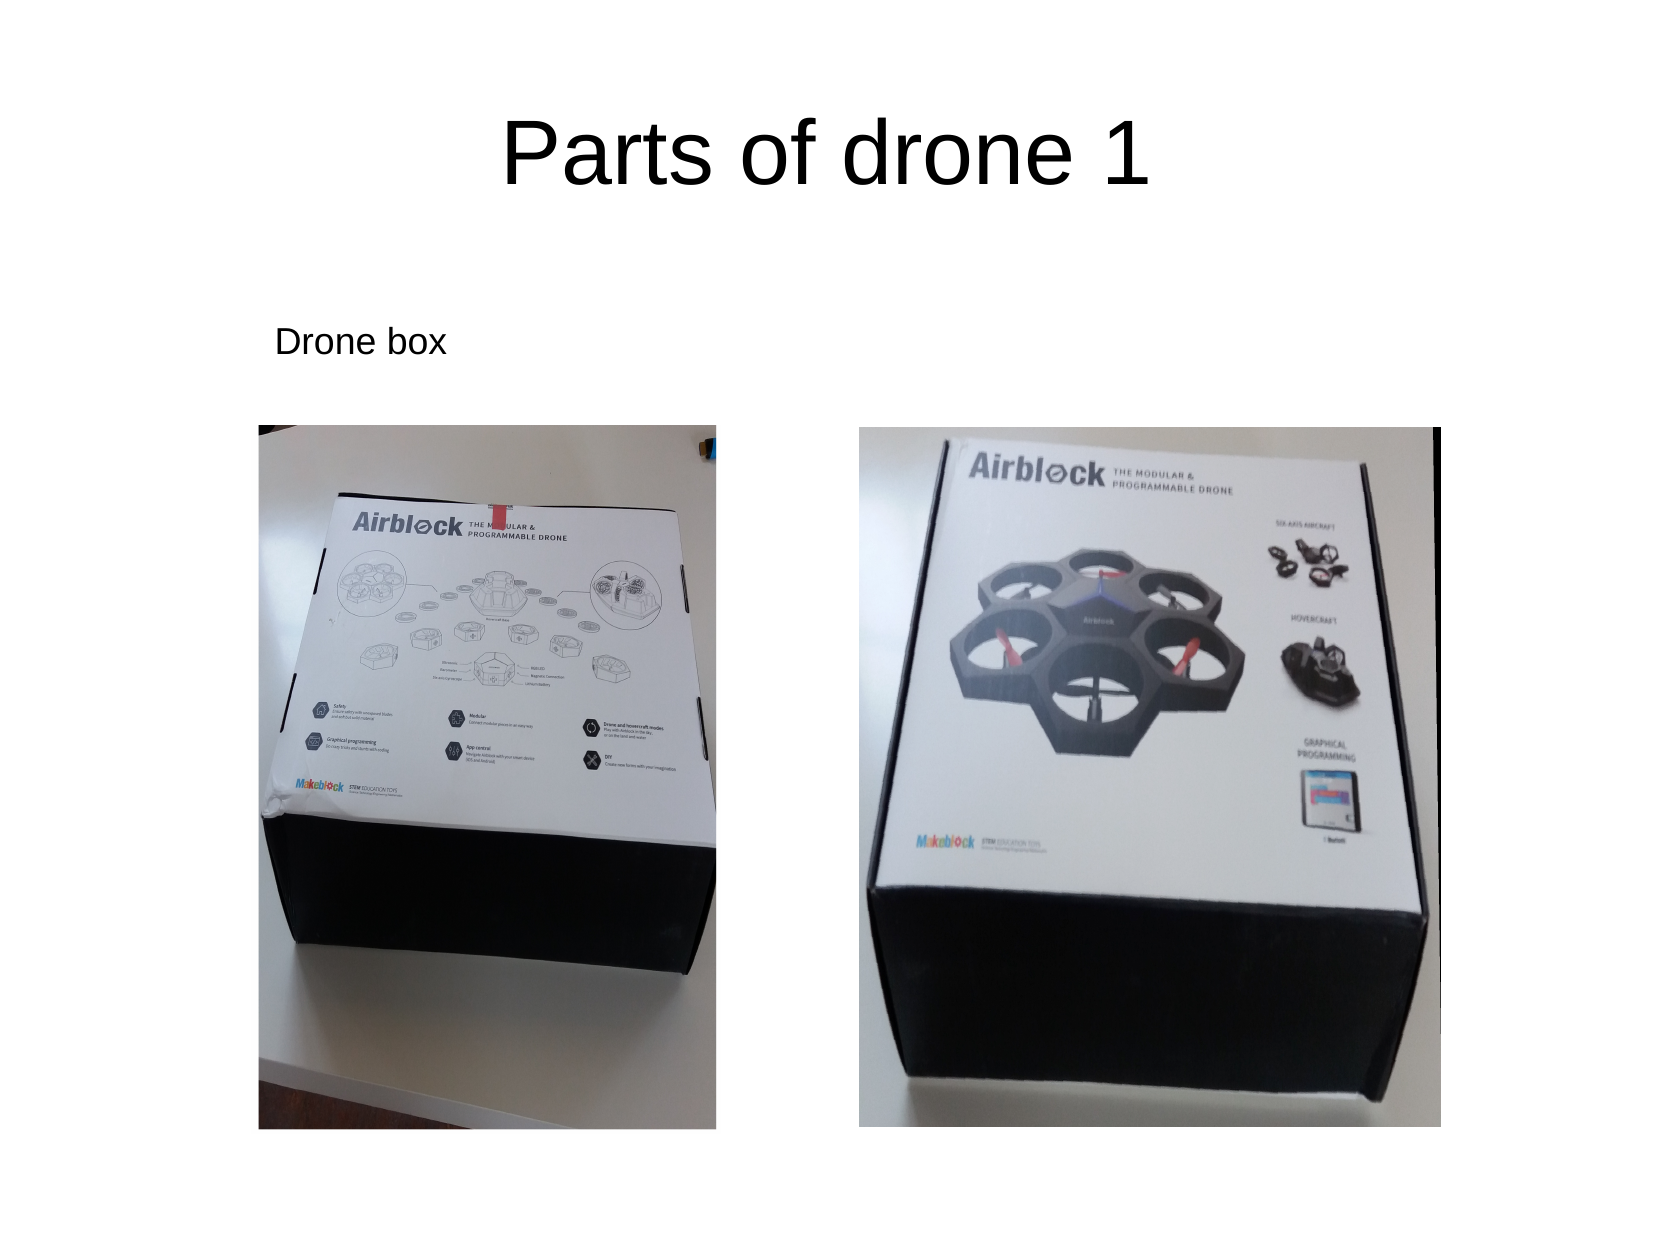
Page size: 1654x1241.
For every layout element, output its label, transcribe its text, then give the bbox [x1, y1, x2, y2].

picture [251, 425, 721, 1134]
title Parts of drone 1 [82, 49, 1571, 257]
text_box Drone box [259, 312, 1418, 370]
picture [859, 427, 1441, 1127]
